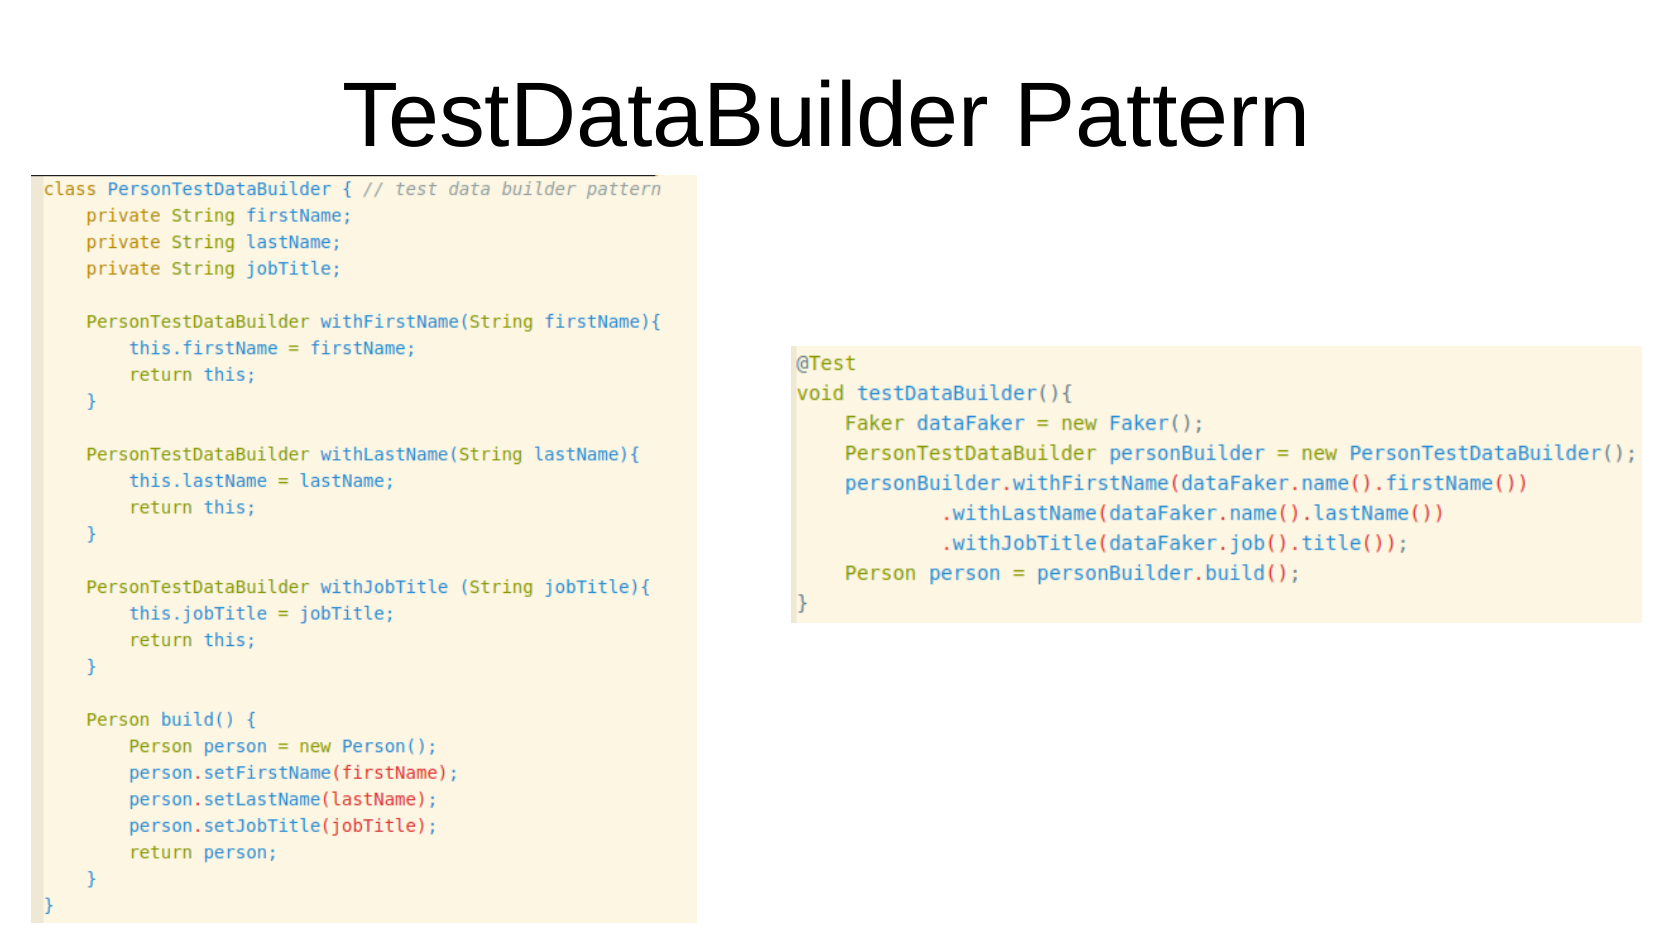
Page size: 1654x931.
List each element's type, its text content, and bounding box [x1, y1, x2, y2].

picture [31, 175, 697, 923]
picture [791, 346, 1642, 623]
title TestDataBuilder Pattern [82, 37, 1571, 193]
